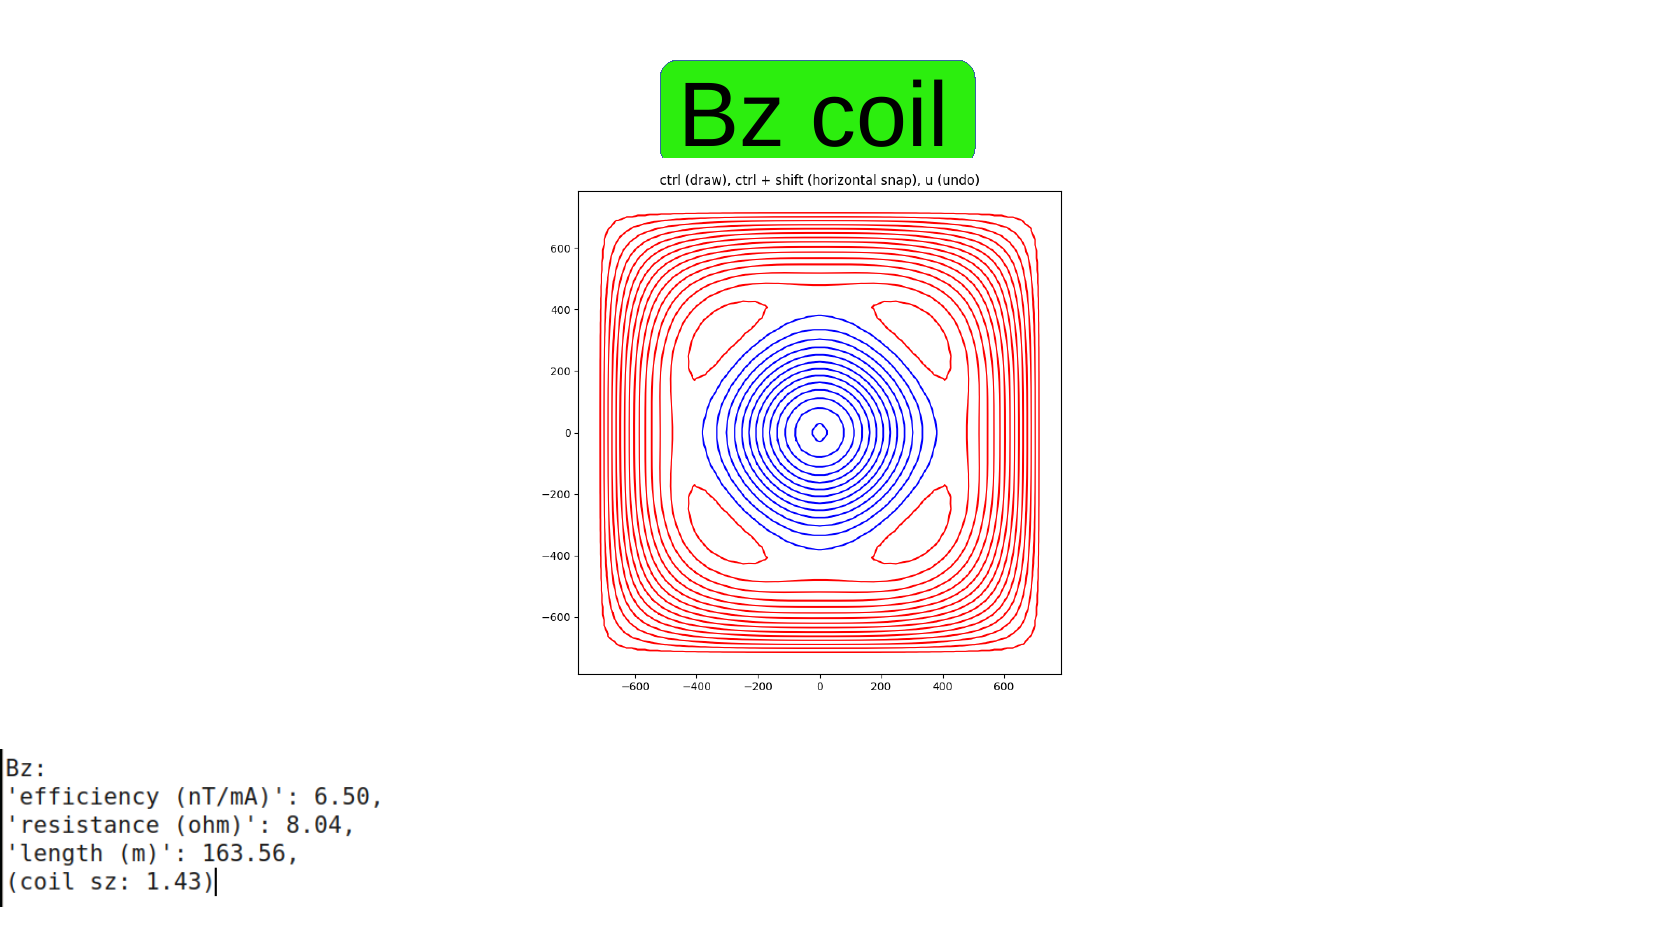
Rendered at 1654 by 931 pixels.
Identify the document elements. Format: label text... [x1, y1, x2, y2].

picture [0, 749, 395, 907]
title Bz coil [82, 37, 1571, 193]
picture [524, 158, 1088, 714]
